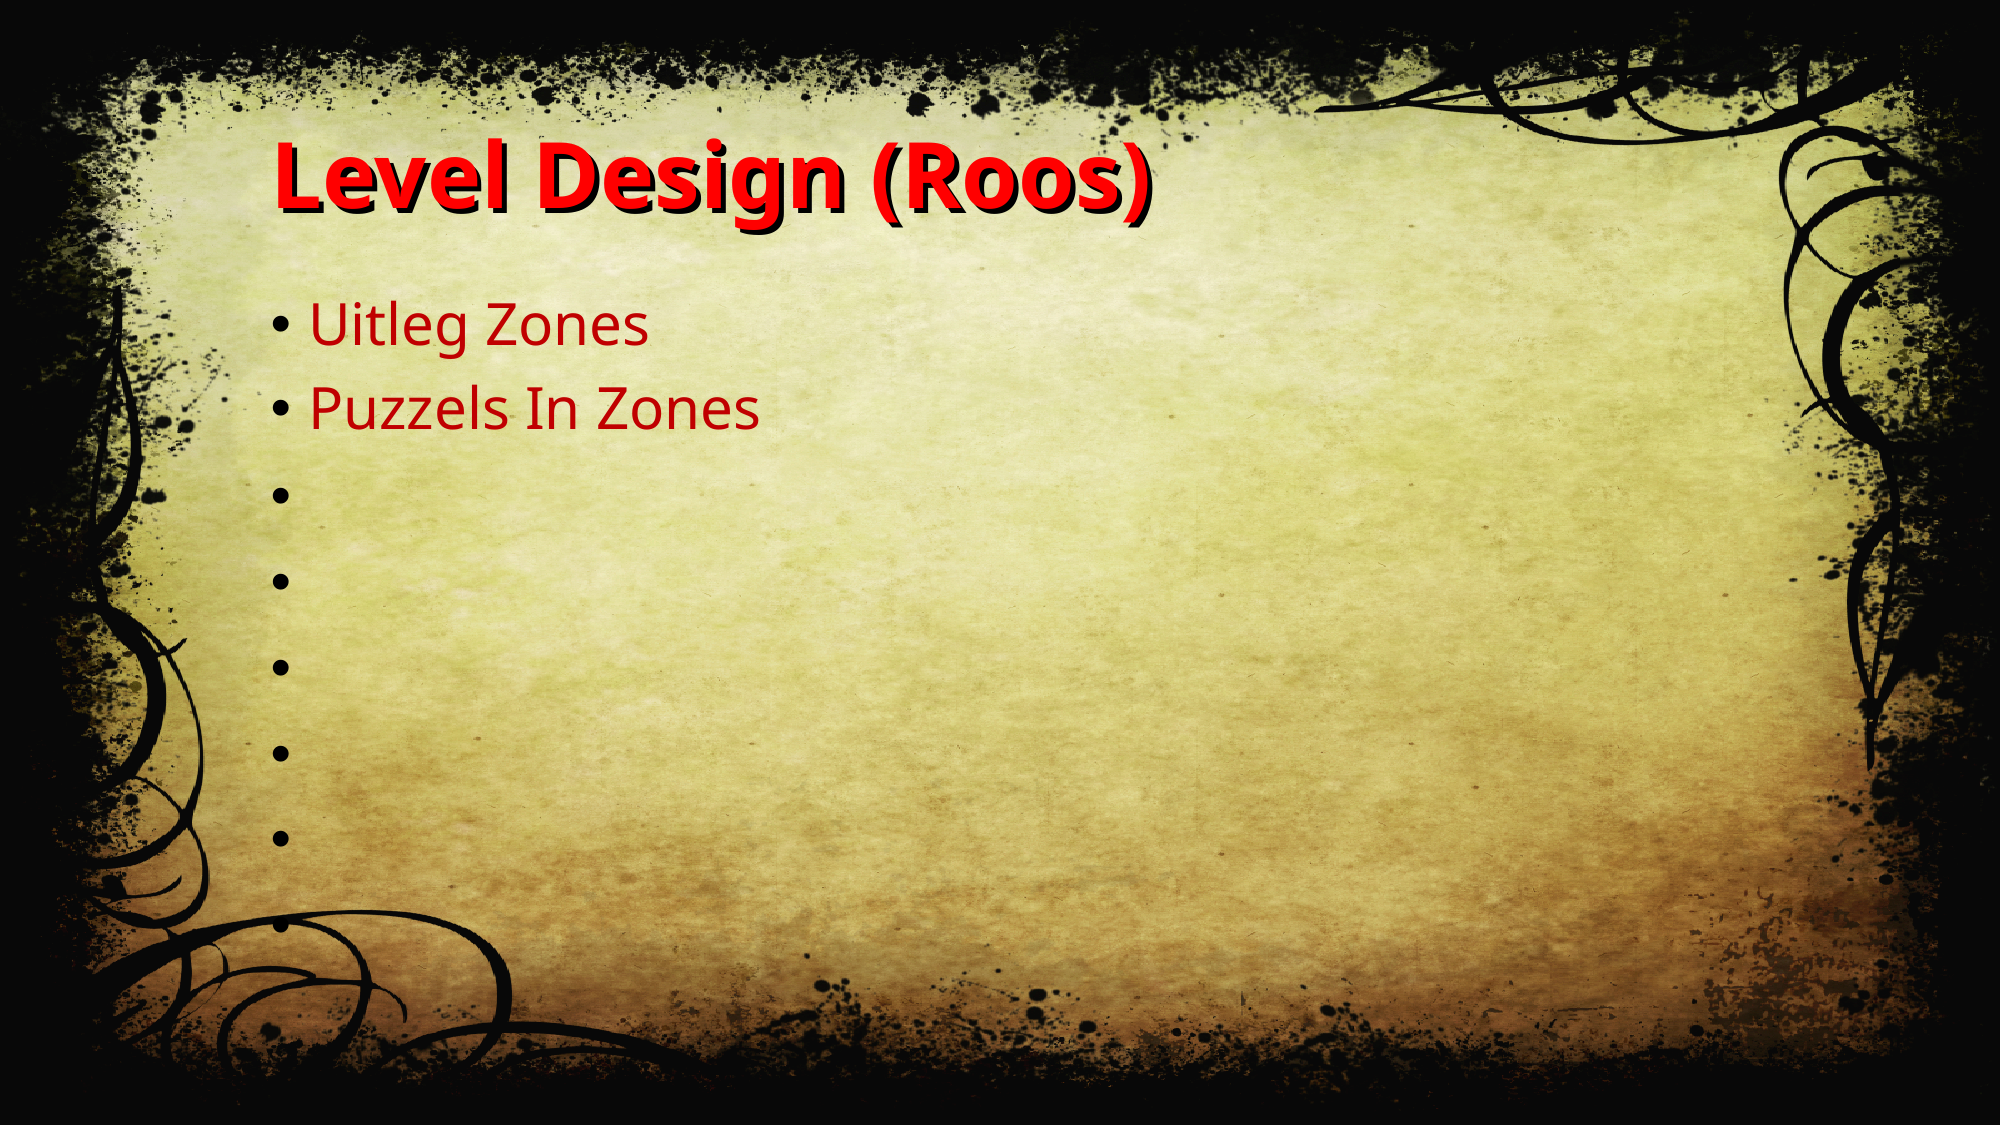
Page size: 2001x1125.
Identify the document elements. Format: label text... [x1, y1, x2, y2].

list Uitleg Zones Puzzels In Zones [255, 288, 1981, 1002]
title Level Design (Roos) [255, 70, 1981, 288]
